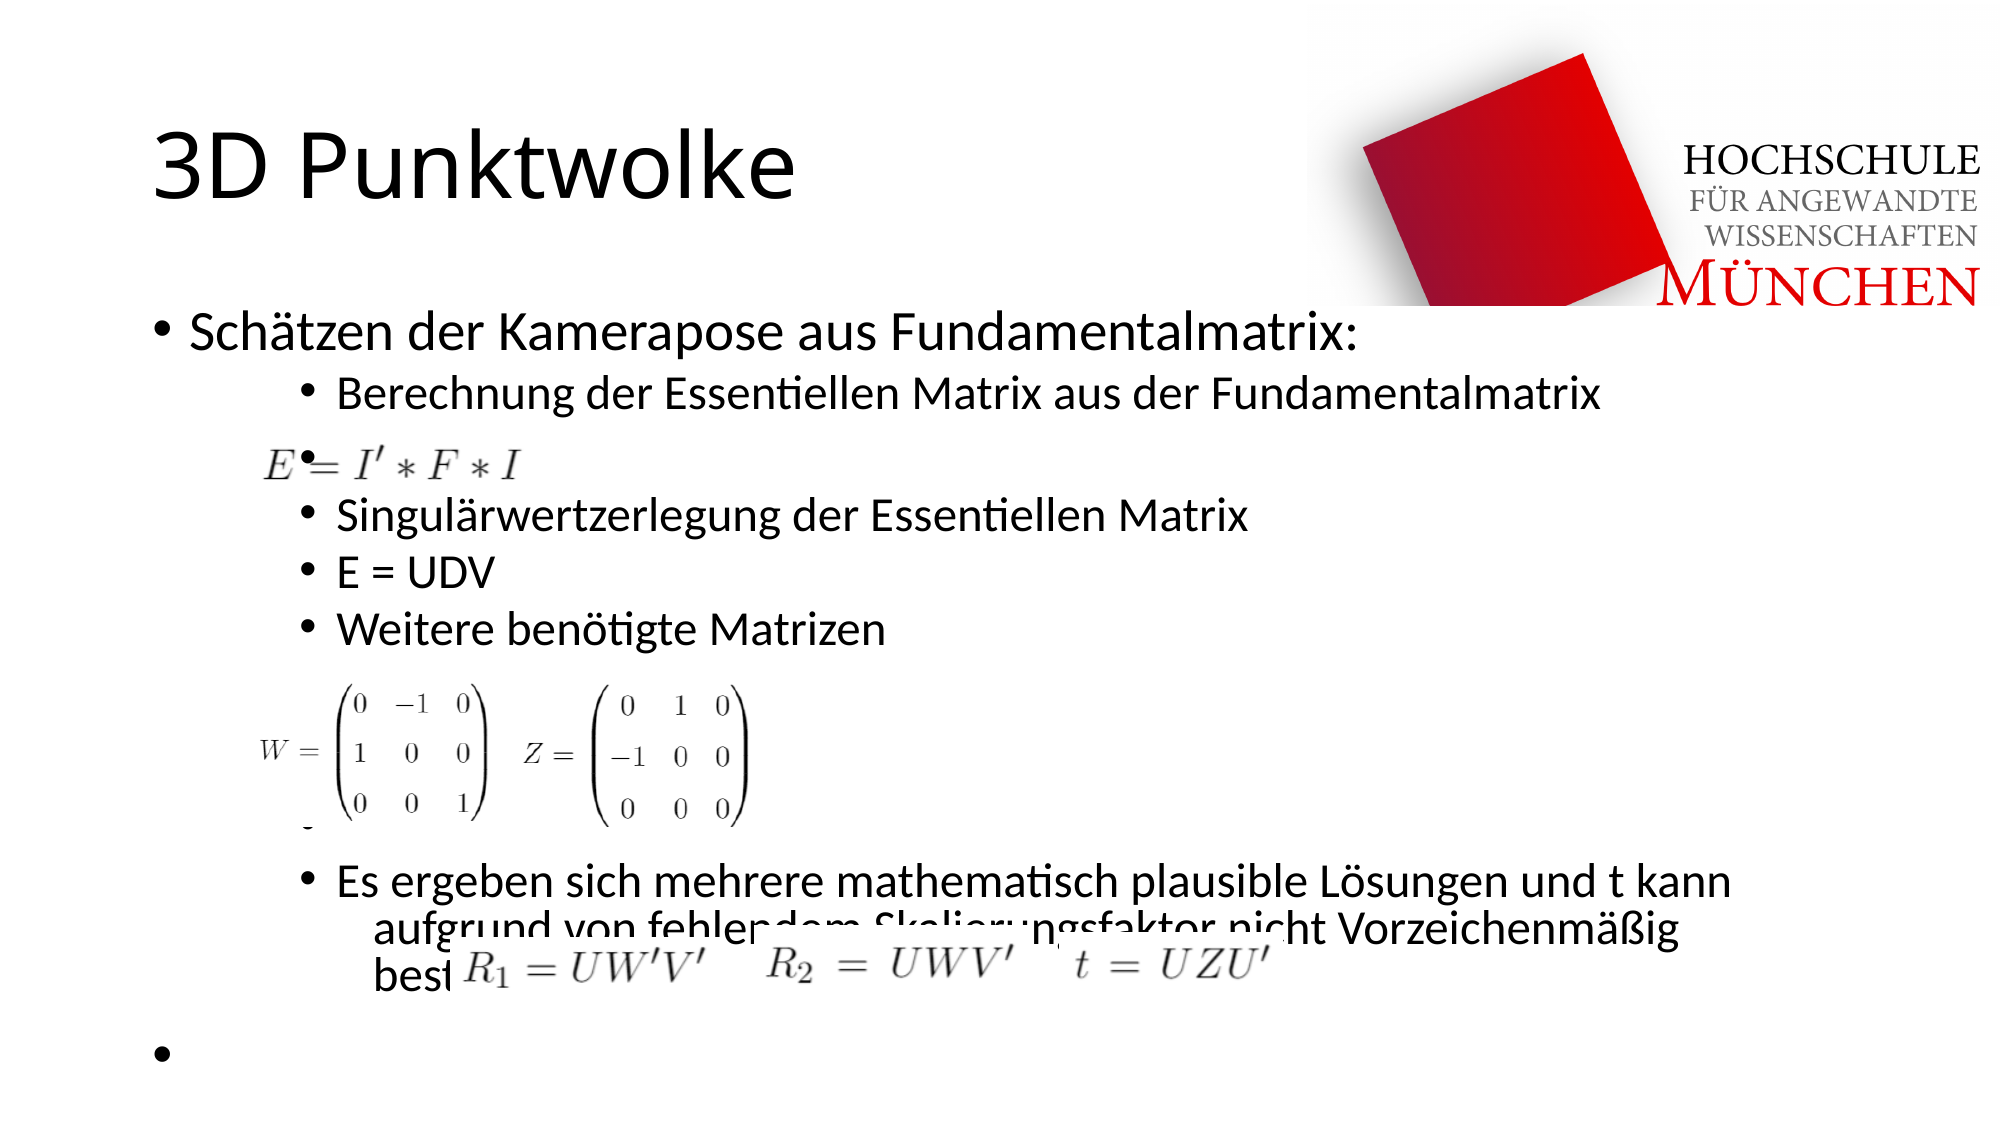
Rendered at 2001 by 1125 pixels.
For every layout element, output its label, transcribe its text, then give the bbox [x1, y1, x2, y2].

picture [508, 677, 755, 834]
title 3D Punktwolke [137, 59, 1863, 278]
list Schätzen der Kamerapose aus Fundamentalmatrix: Berechnung der Essentiellen Matrix aus der Fundamentalmatrix Singulärwertzerlegung der Essentiellen Matrix E = UDV Weitere benötigte Matrizen Es ergeben sich mehrere mathematisch plausible Lösungen und t kann aufgrund von fehlendem Skalierungsfaktor nicht Vorzeichenmäßig bestimmt werden [137, 299, 1863, 1014]
picture [450, 937, 724, 998]
picture [754, 925, 1028, 998]
picture [249, 671, 496, 827]
picture [1059, 932, 1283, 998]
